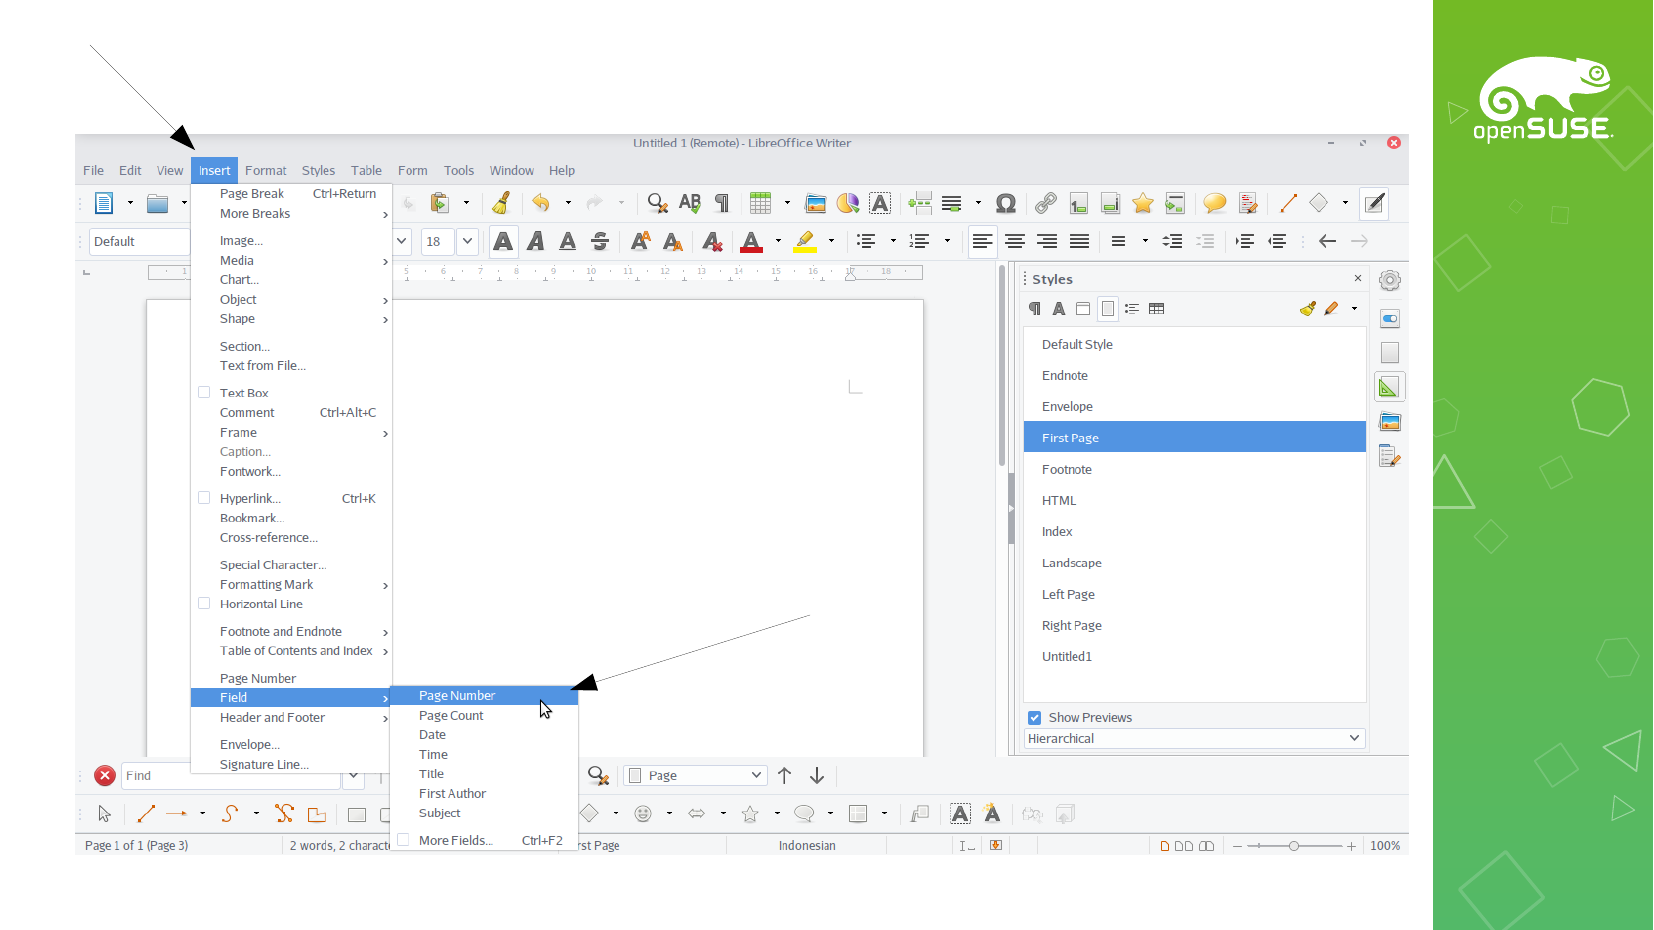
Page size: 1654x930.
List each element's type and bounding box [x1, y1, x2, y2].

picture [75, 134, 1409, 856]
